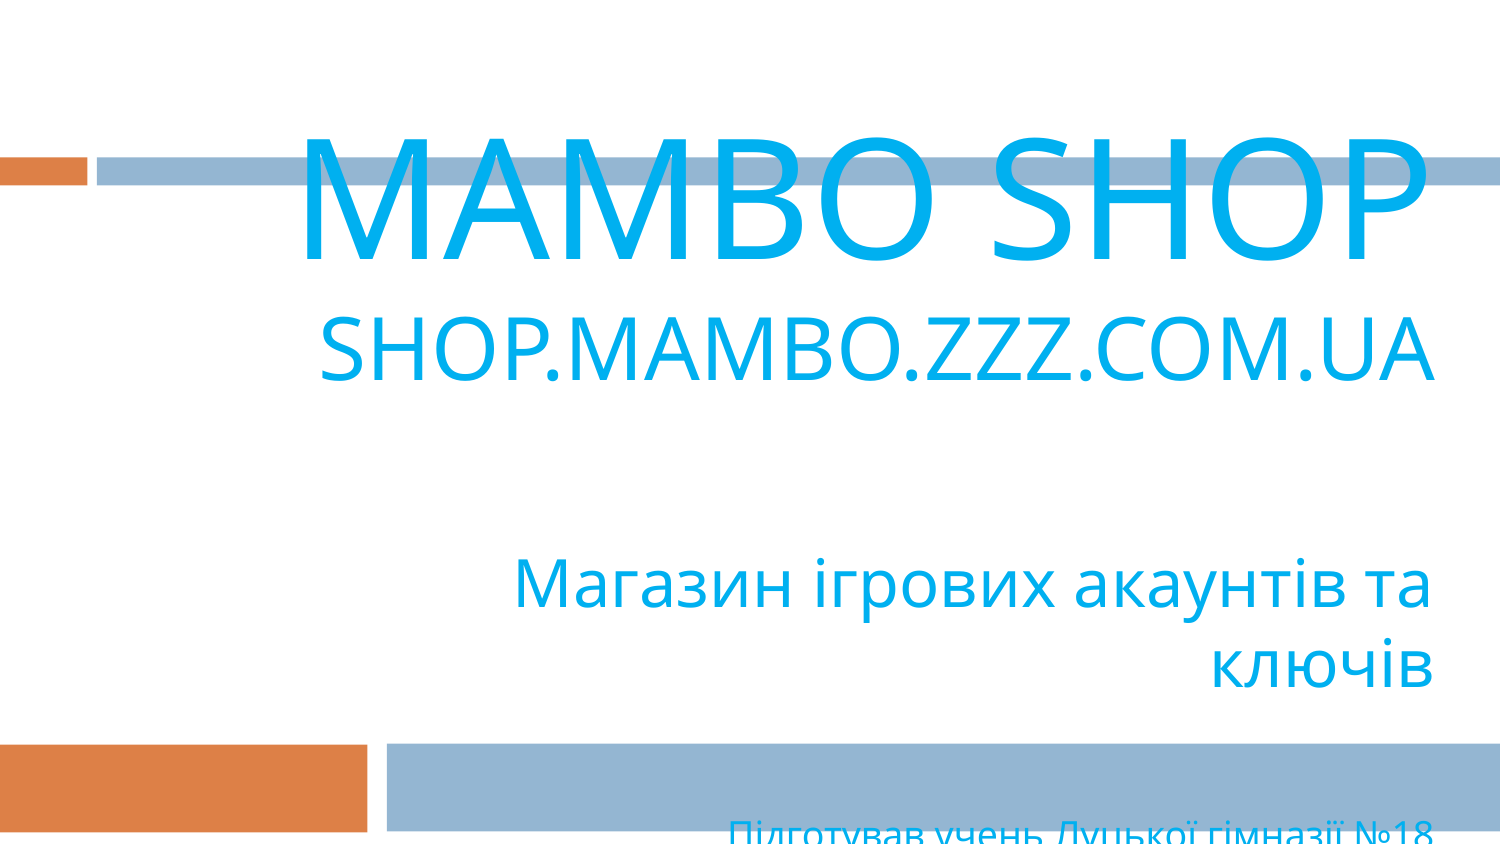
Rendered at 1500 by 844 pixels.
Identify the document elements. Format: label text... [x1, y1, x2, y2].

subtitle Магазин ігрових акаунтів та ключів Підготував учень Луцької гімназії №18 Патіюк Максим [350, 533, 1450, 843]
title MAMBO SHOP SHOP.MAMBO.ZZZ.COM.UA [187, 84, 1450, 488]
